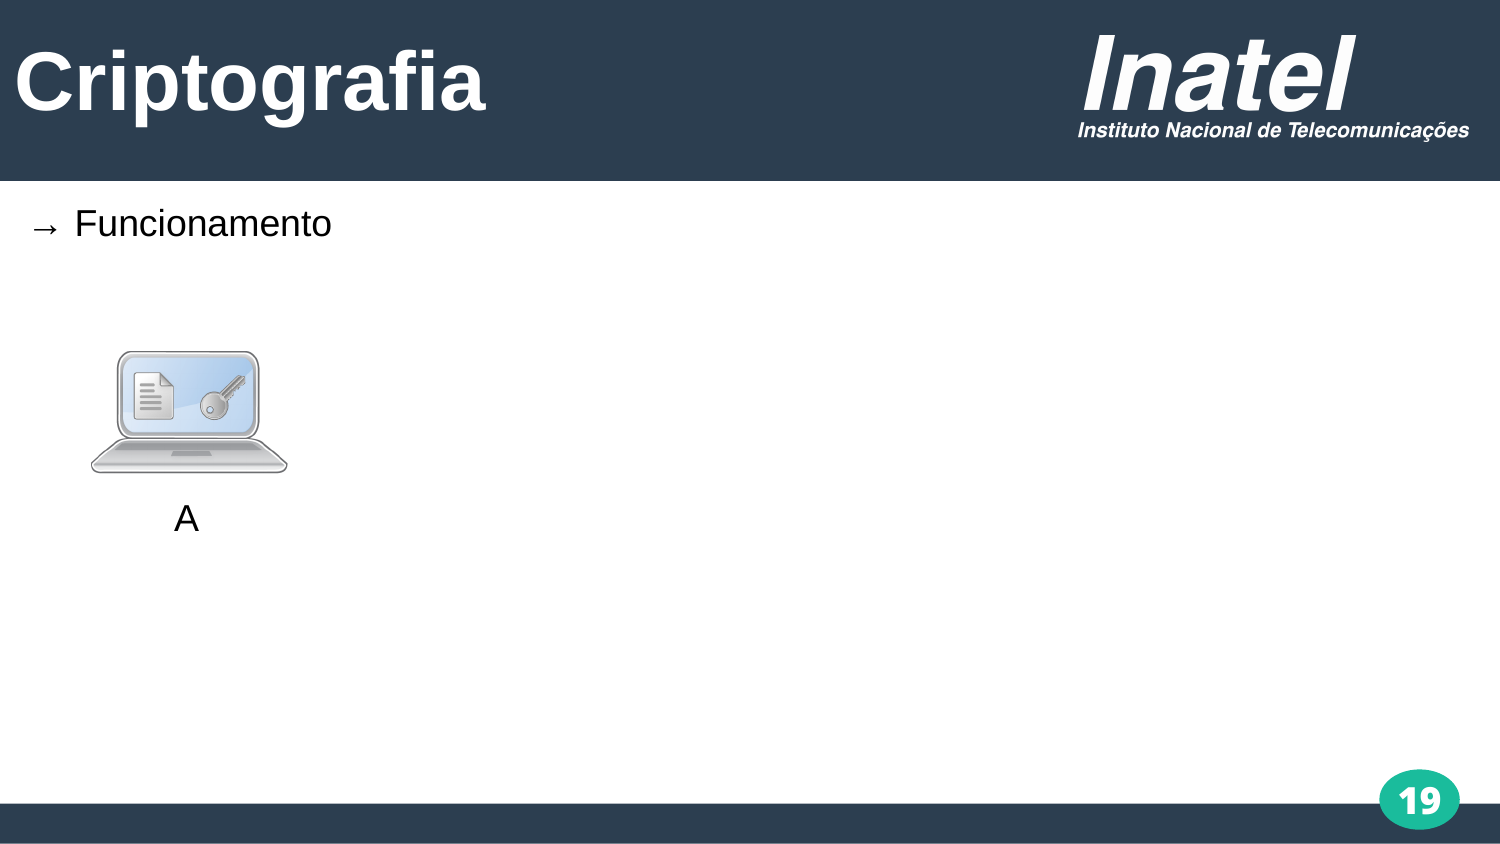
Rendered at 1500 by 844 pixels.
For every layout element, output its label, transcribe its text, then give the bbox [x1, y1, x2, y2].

text_box A [159, 490, 215, 547]
picture [1078, 35, 1469, 142]
text_box Criptografia [0, 27, 1063, 136]
picture [82, 342, 296, 482]
text_box → Funcionamento [11, 194, 1477, 336]
